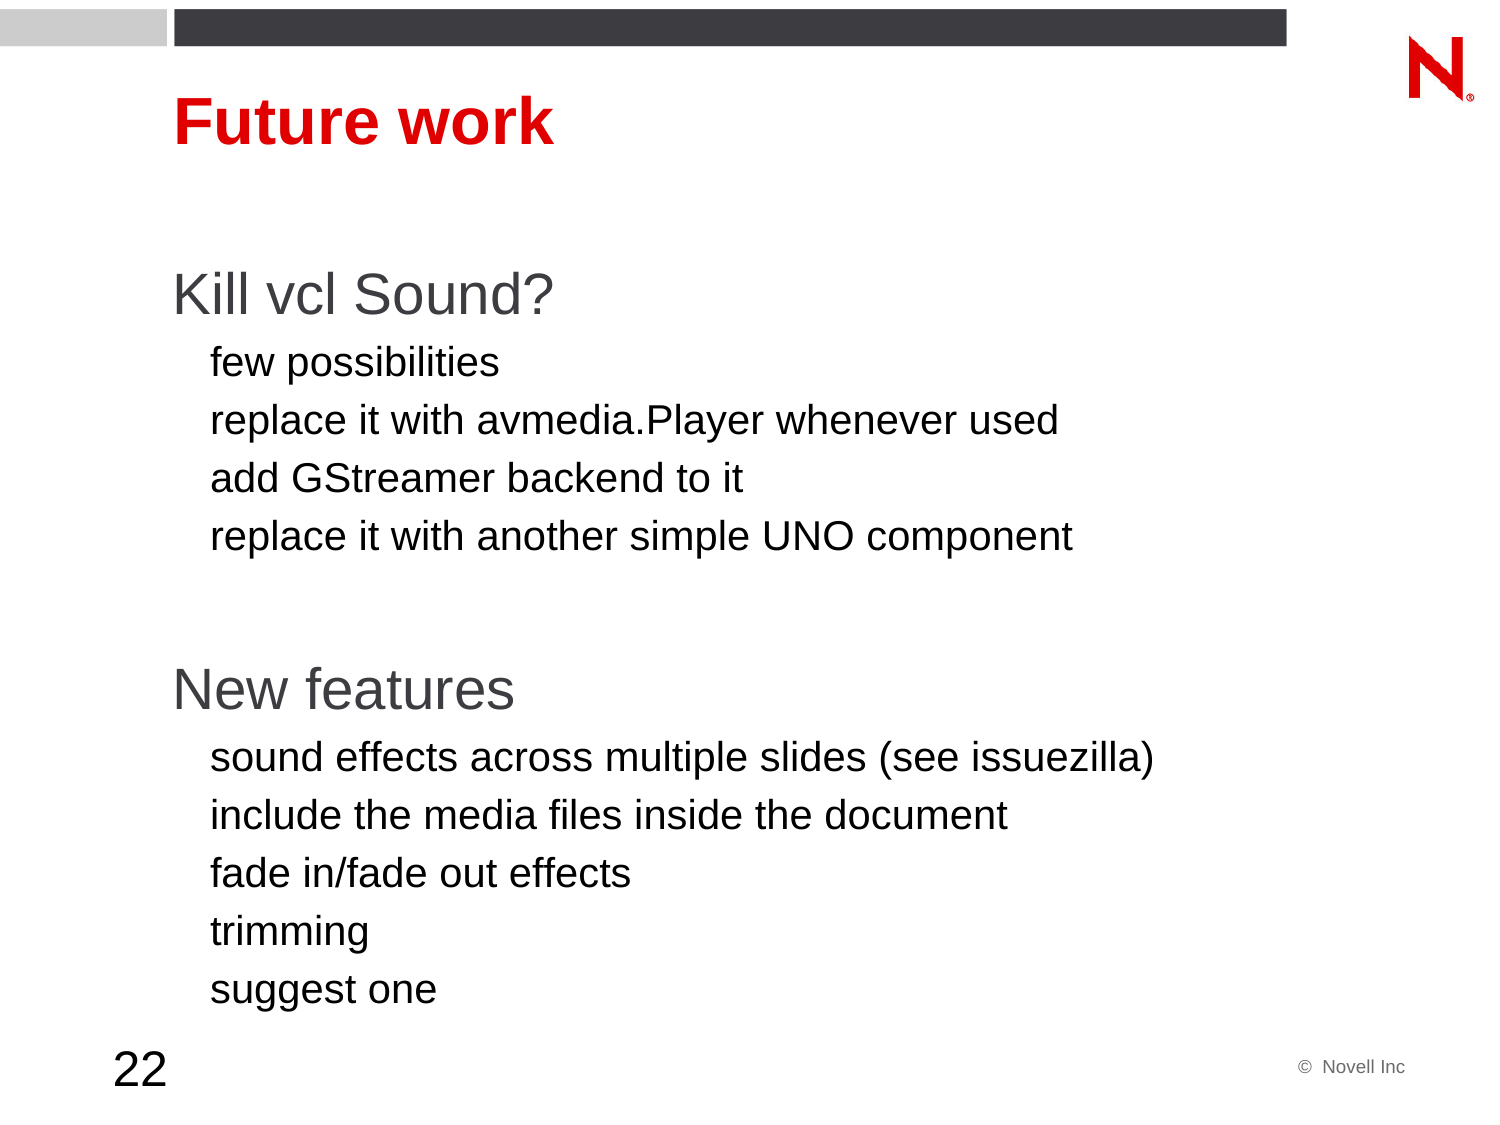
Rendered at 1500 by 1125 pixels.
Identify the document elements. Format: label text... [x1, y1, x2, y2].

picture [1404, 32, 1477, 105]
list Kill vcl Sound? few possibilities replace it with avmedia.Player whenever used add GStreamer backend to it replace it with another simple UNO component New features sound effects across multiple slides (see issuezilla) include the media files inside the document fade in/fade out effects trimming suggest one [172, 246, 1413, 997]
title Future work [173, 41, 1395, 205]
